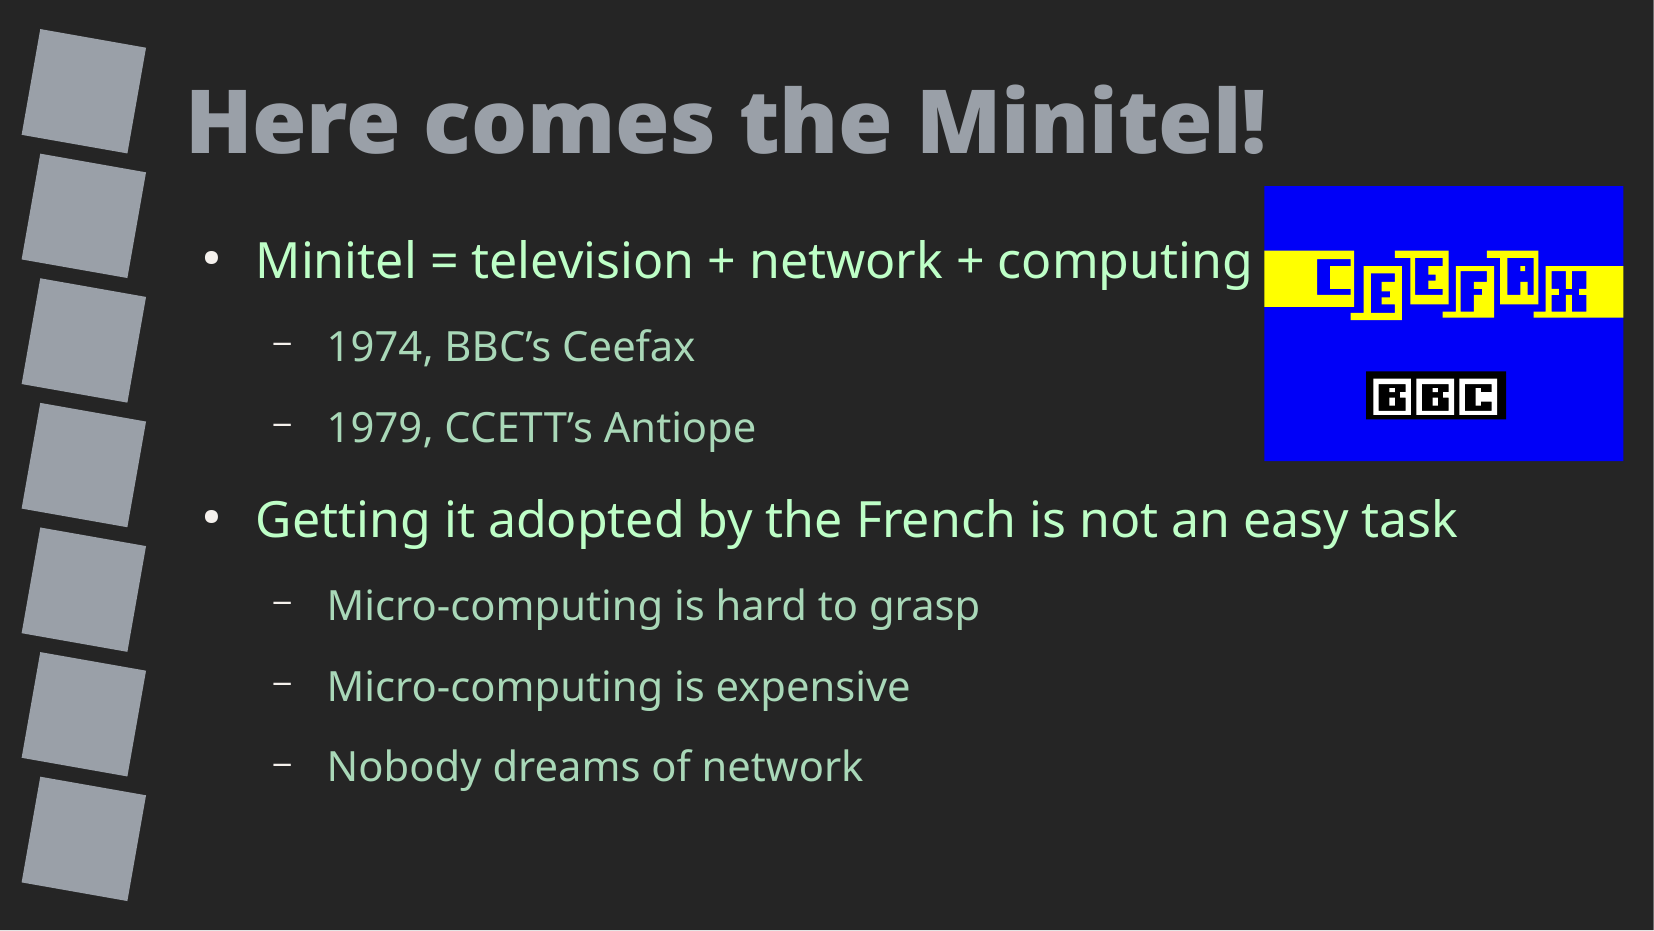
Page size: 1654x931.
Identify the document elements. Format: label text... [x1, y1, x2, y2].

list Minitel = television + network + computing 1974, BBC’s Ceefax 1979, CCETT’s Antiope Getting it adopted by the French is not an easy task Micro-computing is hard to grasp Micro-computing is expensive Nobody dreams of network [184, 225, 1636, 901]
picture [1263, 185, 1624, 462]
title Here comes the Minitel! [184, 59, 1654, 154]
